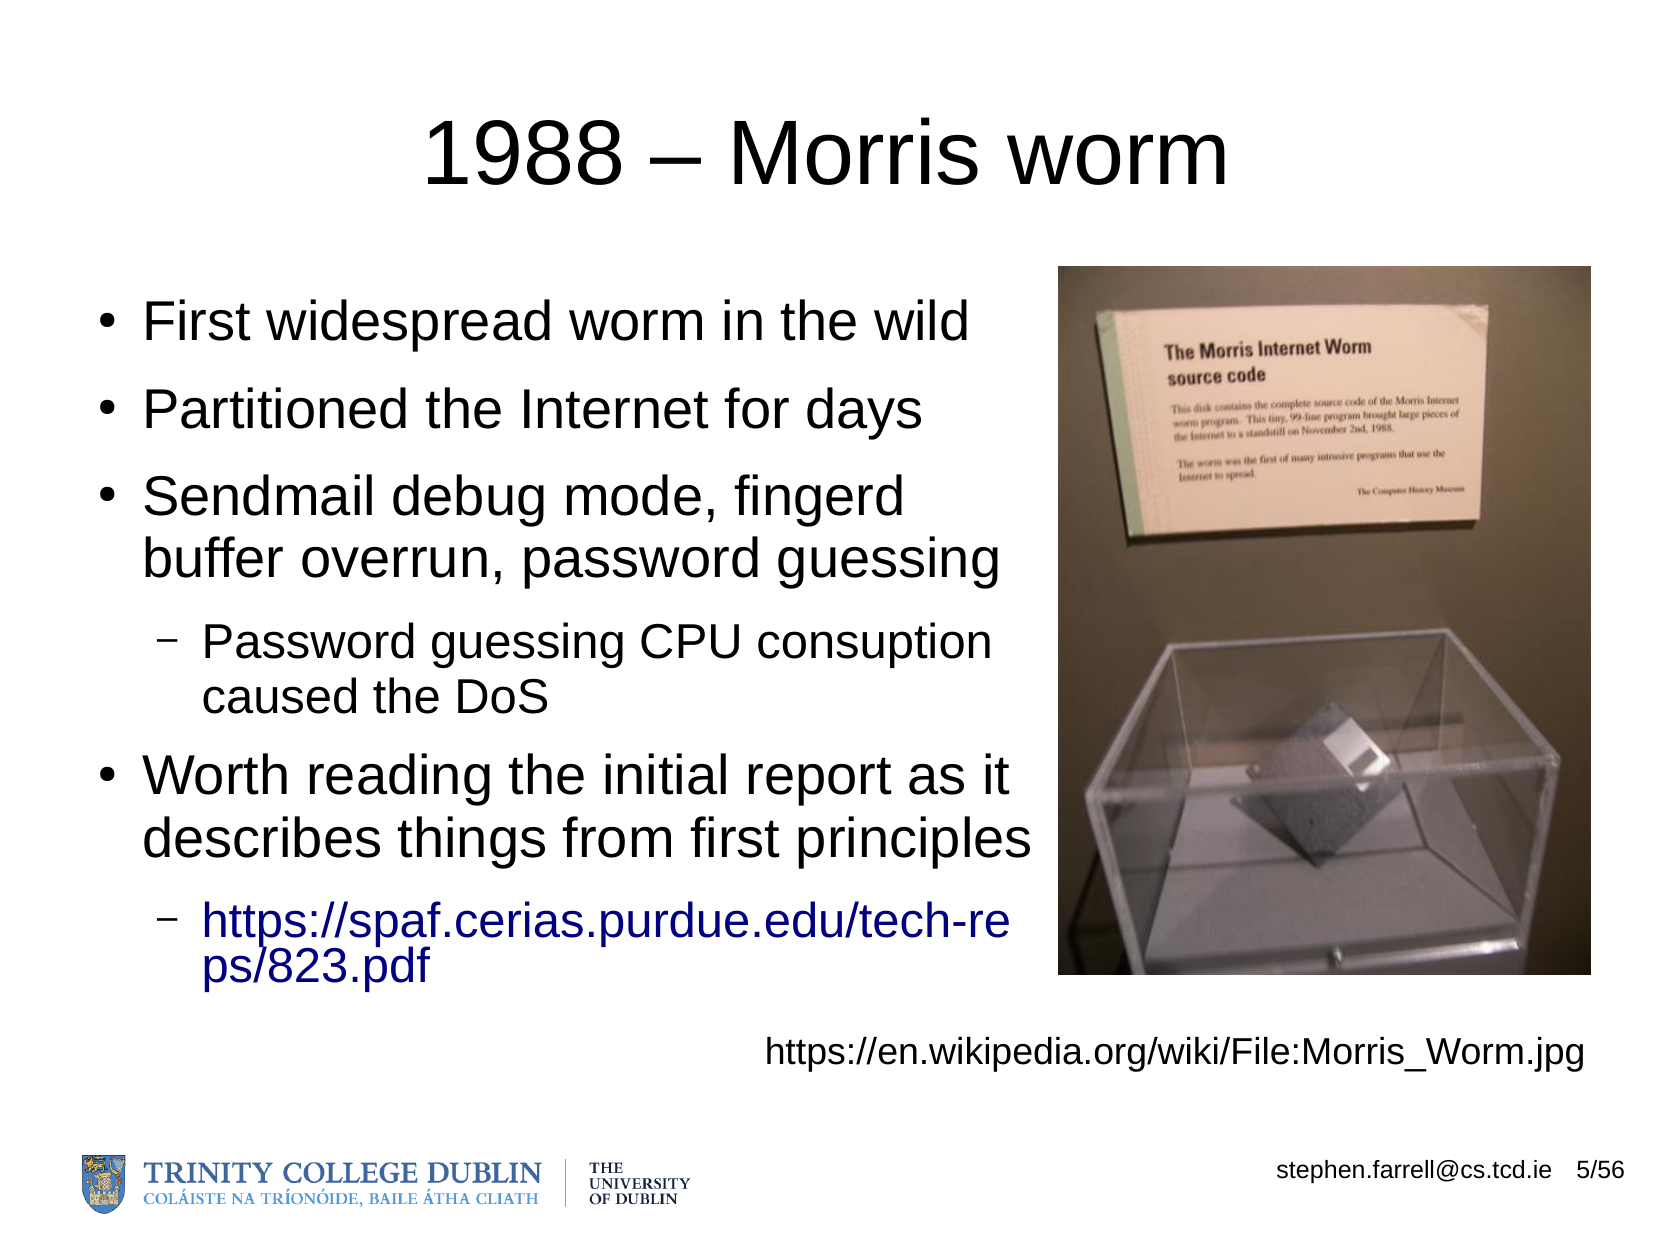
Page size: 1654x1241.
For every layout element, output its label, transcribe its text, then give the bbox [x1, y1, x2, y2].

picture [82, 1155, 694, 1214]
list First widespread worm in the wild Partitioned the Internet for days Sendmail debug mode, fingerd buffer overrun, password guessing Password guessing CPU consuption caused the DoS Worth reading the initial report as it describes things from first principles https://spaf.cerias.purdue.edu/tech-reps/823.pdf [82, 290, 1036, 1010]
picture [1058, 266, 1591, 976]
text_box https://en.wikipedia.org/wiki/File:Morris_Worm.jpg [750, 1023, 1601, 1081]
title 1988 – Morris worm [82, 49, 1571, 257]
